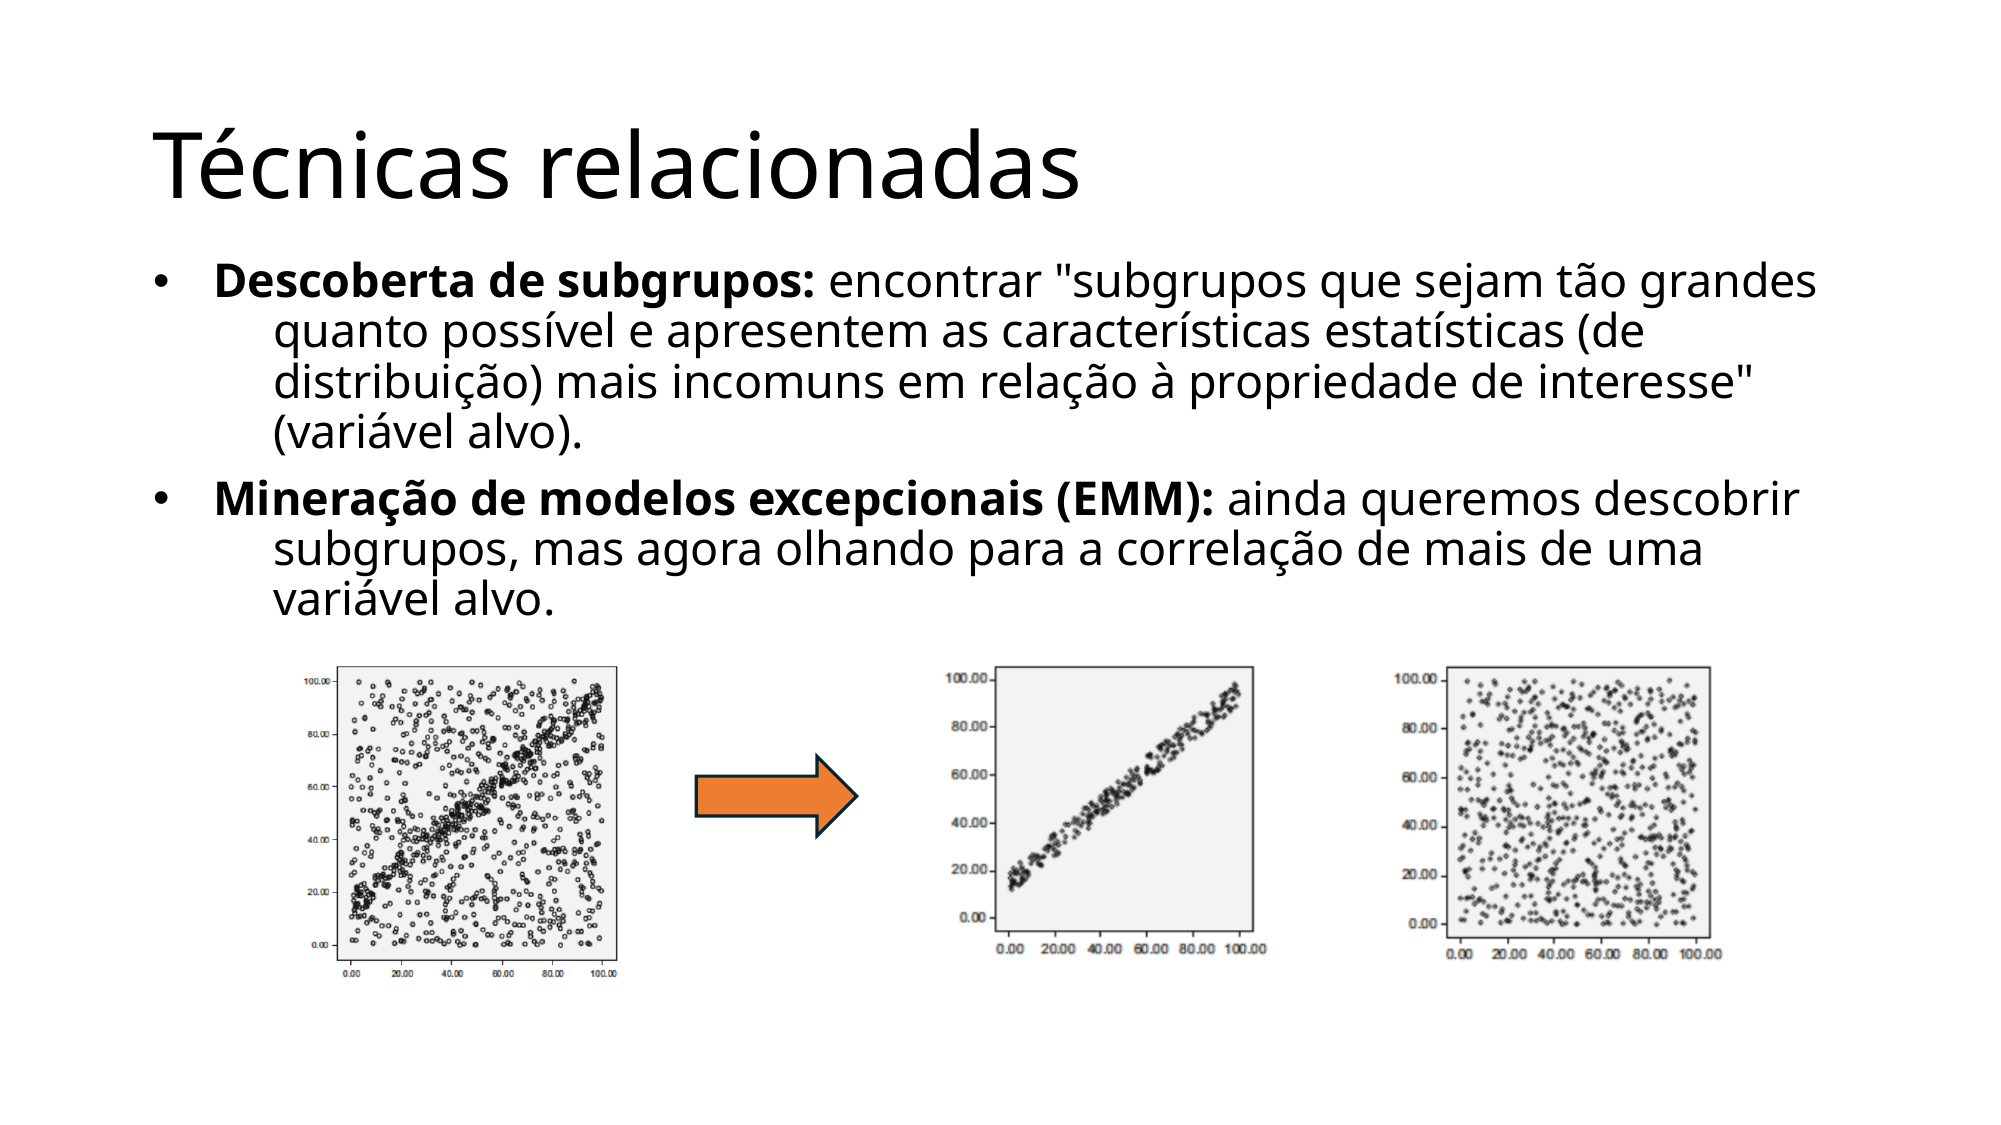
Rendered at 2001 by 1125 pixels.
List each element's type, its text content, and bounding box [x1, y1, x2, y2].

title Técnicas relacionadas [137, 59, 1863, 278]
picture [290, 637, 643, 989]
picture [930, 648, 1282, 967]
picture [1383, 649, 1734, 967]
text_box Descoberta de subgrupos: encontrar "subgrupos que sejam tão grandes quanto possível e apresentem as características estatísticas (de distribuição) mais incomuns em relação à propriedade de interesse" (variável alvo). Mineração de modelos excepcionais (EMM): ainda queremos descobrir subgrupos, mas agora olhando para a correlação de mais de uma variável alvo. [138, 250, 1885, 638]
text_box [696, 756, 857, 836]
